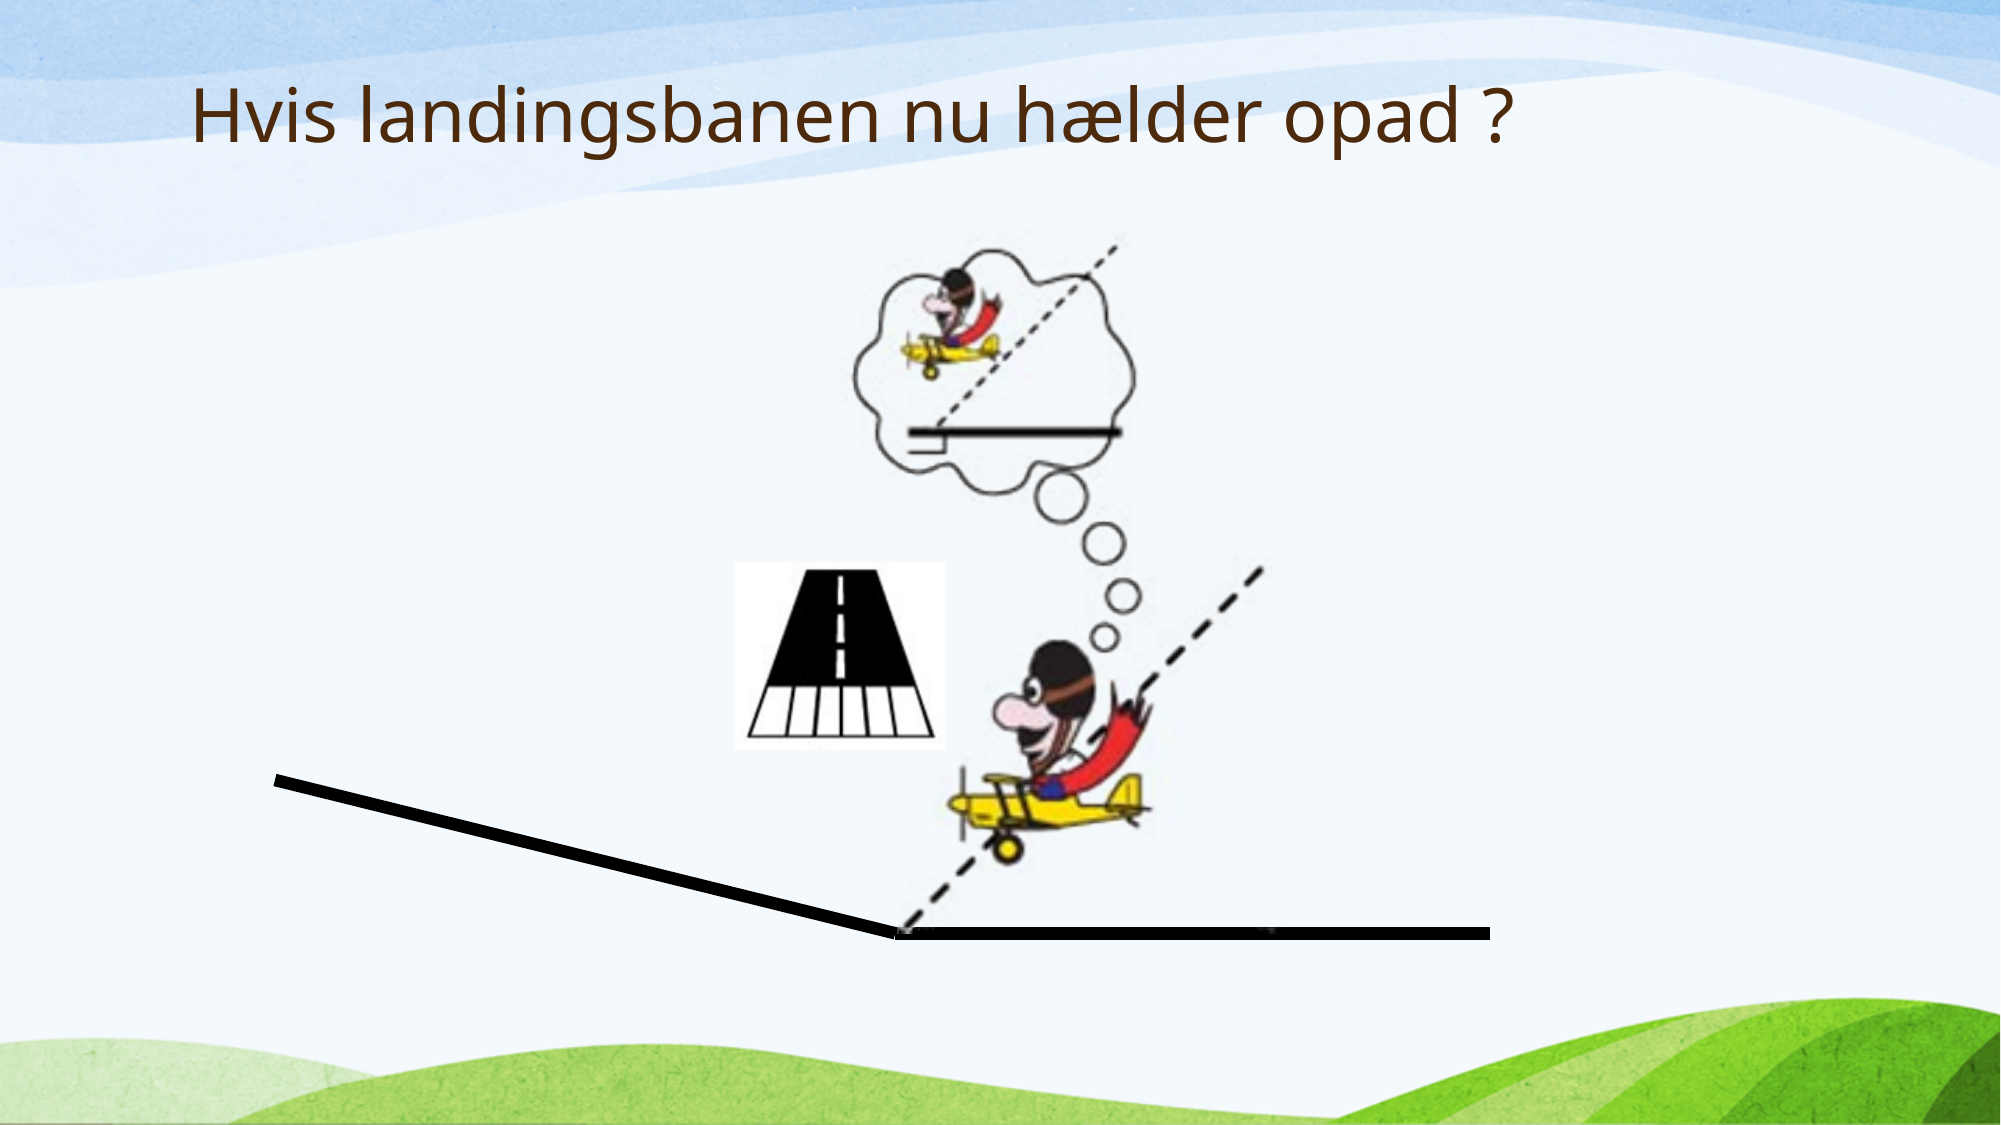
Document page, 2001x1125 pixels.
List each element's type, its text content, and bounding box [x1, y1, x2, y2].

title Hvis landingsbanen nu hælder opad ? [174, 50, 1825, 167]
picture [0, 0, 2001, 1125]
